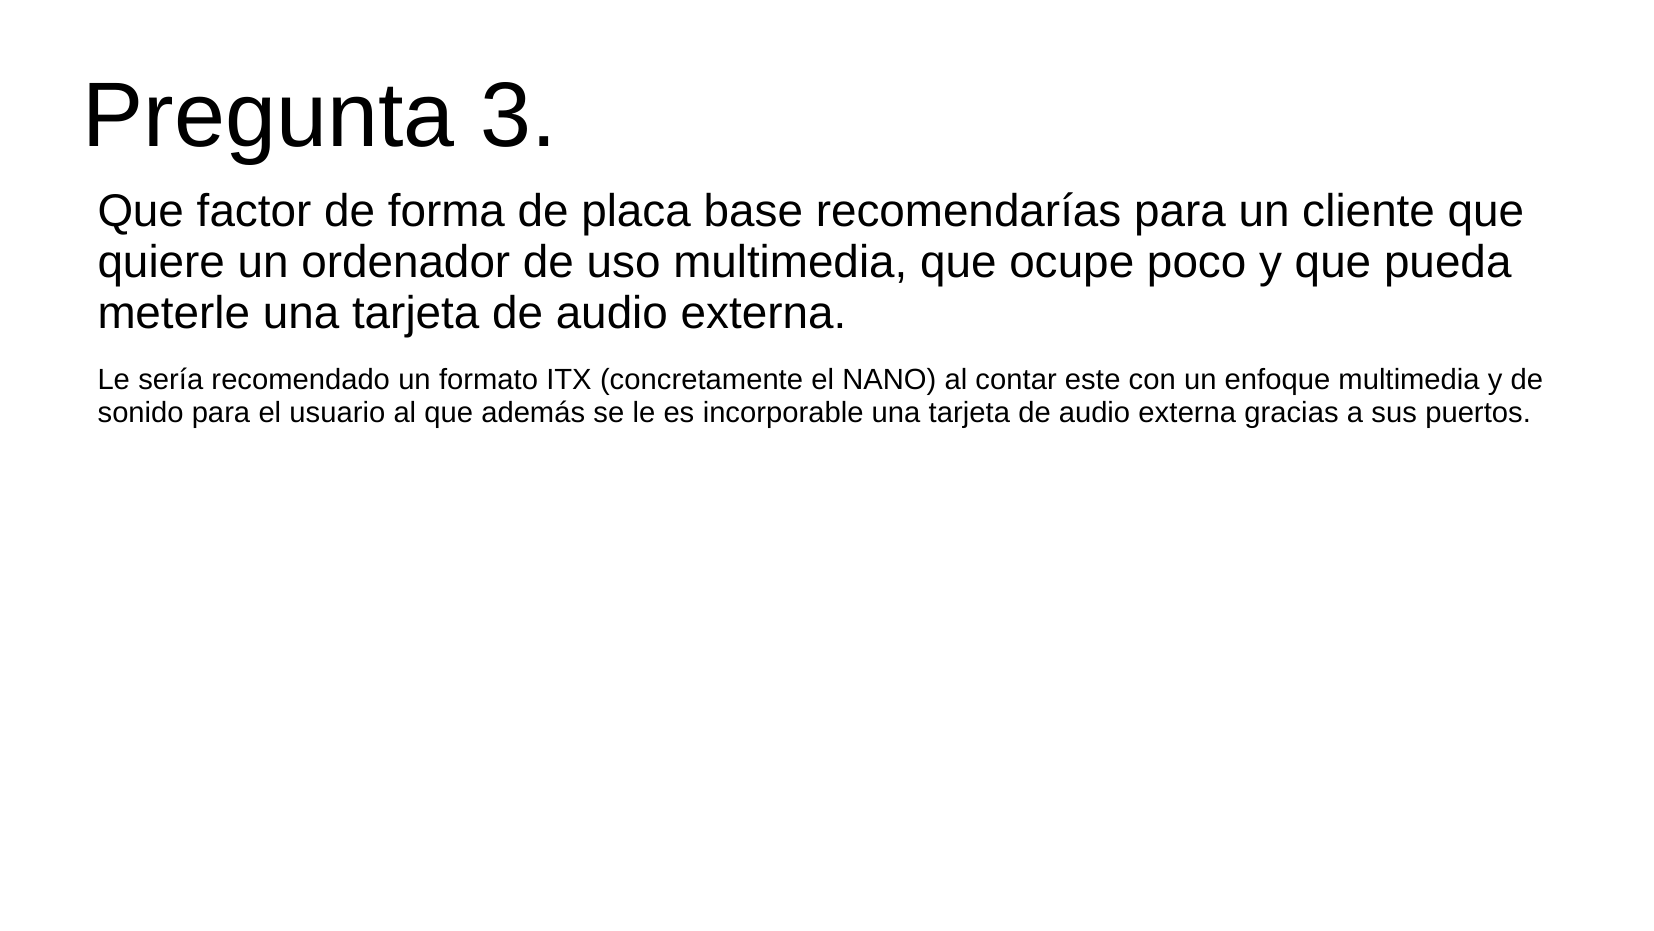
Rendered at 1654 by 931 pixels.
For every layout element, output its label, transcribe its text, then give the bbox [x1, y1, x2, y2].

text_box Que factor de forma de placa base recomendarías para un cliente que quiere un ordenador de uso multimedia, que ocupe poco y que pueda meterle una tarjeta de audio externa. Le sería recomendado un formato ITX (concretamente el NANO) al contar este con un enfoque multimedia y de sonido para el usuario al que además se le es incorporable una tarjeta de audio externa gracias a sus puertos. [82, 177, 1625, 739]
title Pregunta 3. [82, 37, 1571, 177]
